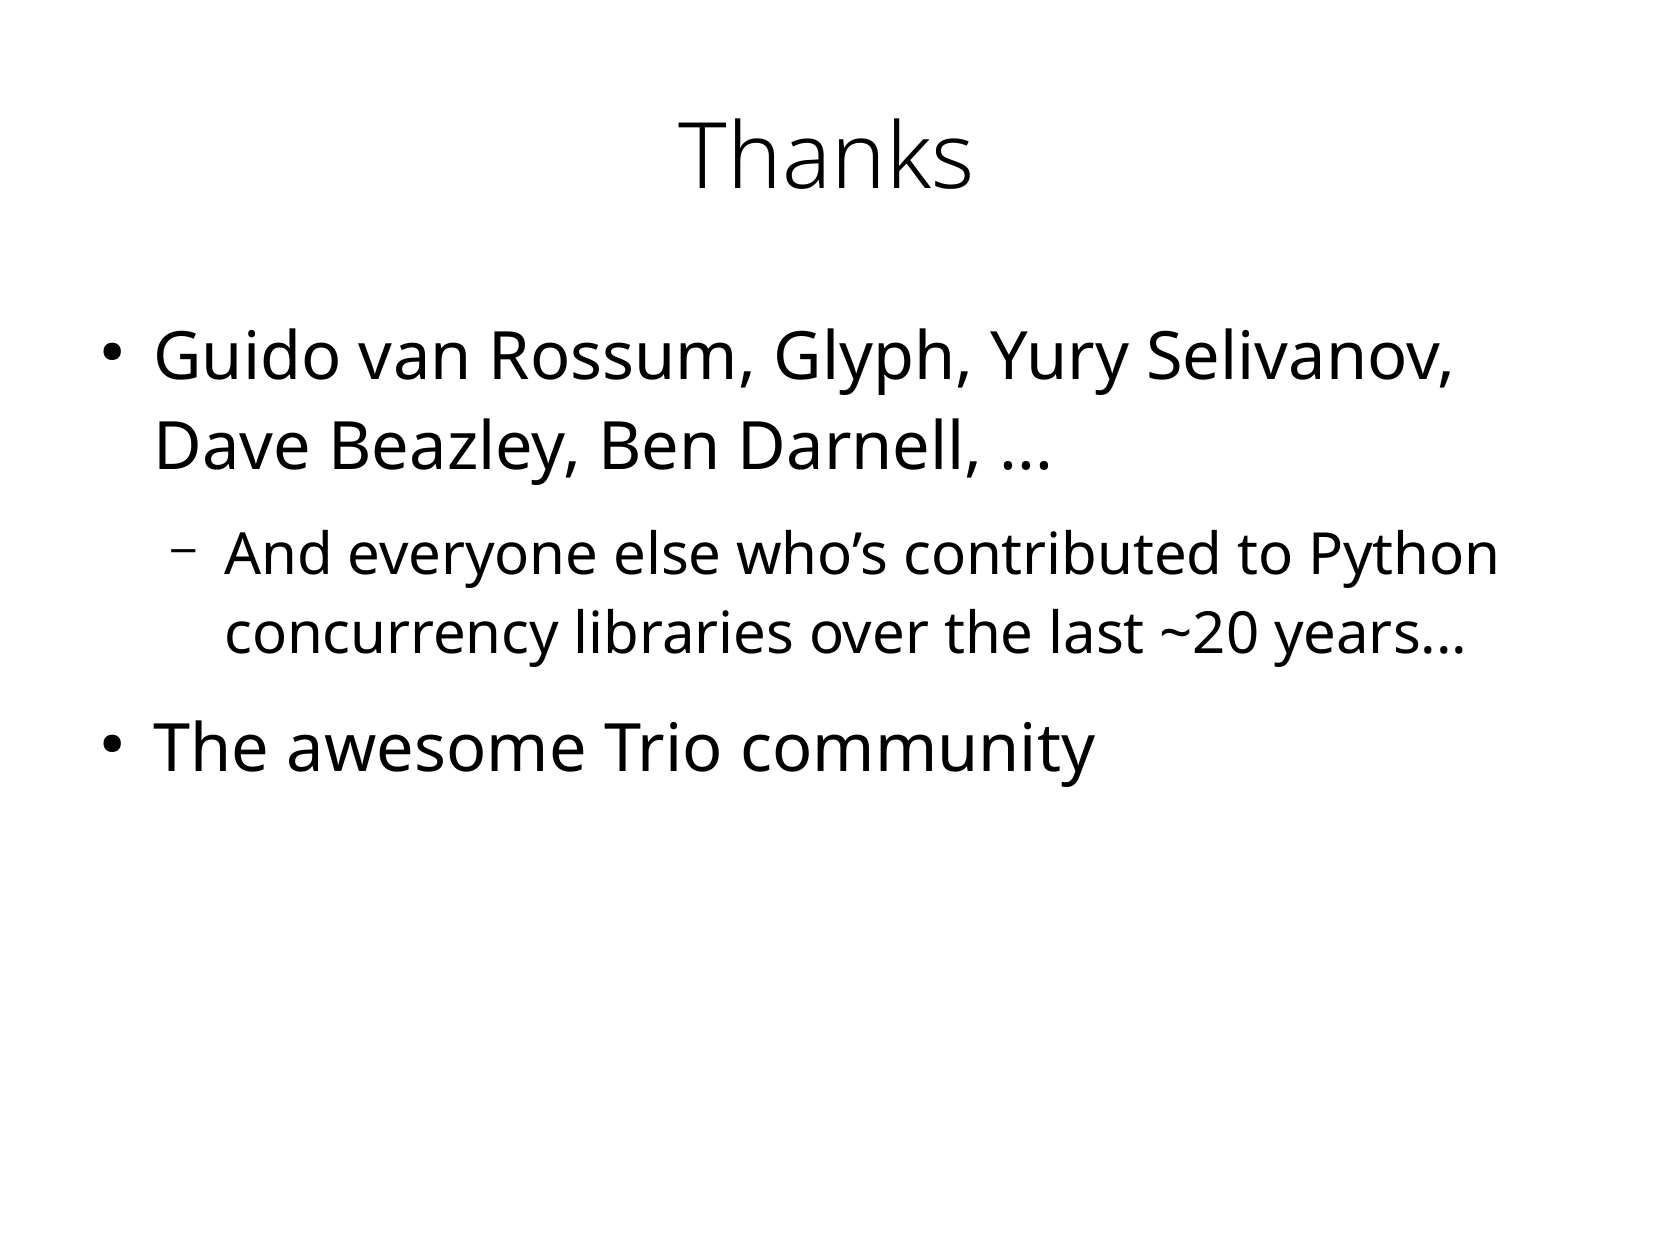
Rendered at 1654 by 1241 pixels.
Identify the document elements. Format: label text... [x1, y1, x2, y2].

list Guido van Rossum, Glyph, Yury Selivanov, Dave Beazley, Ben Darnell, ... And everyone else who’s contributed to Python concurrency libraries over the last ~20 years... The awesome Trio community [82, 307, 1571, 1158]
title Thanks [82, 49, 1571, 257]
